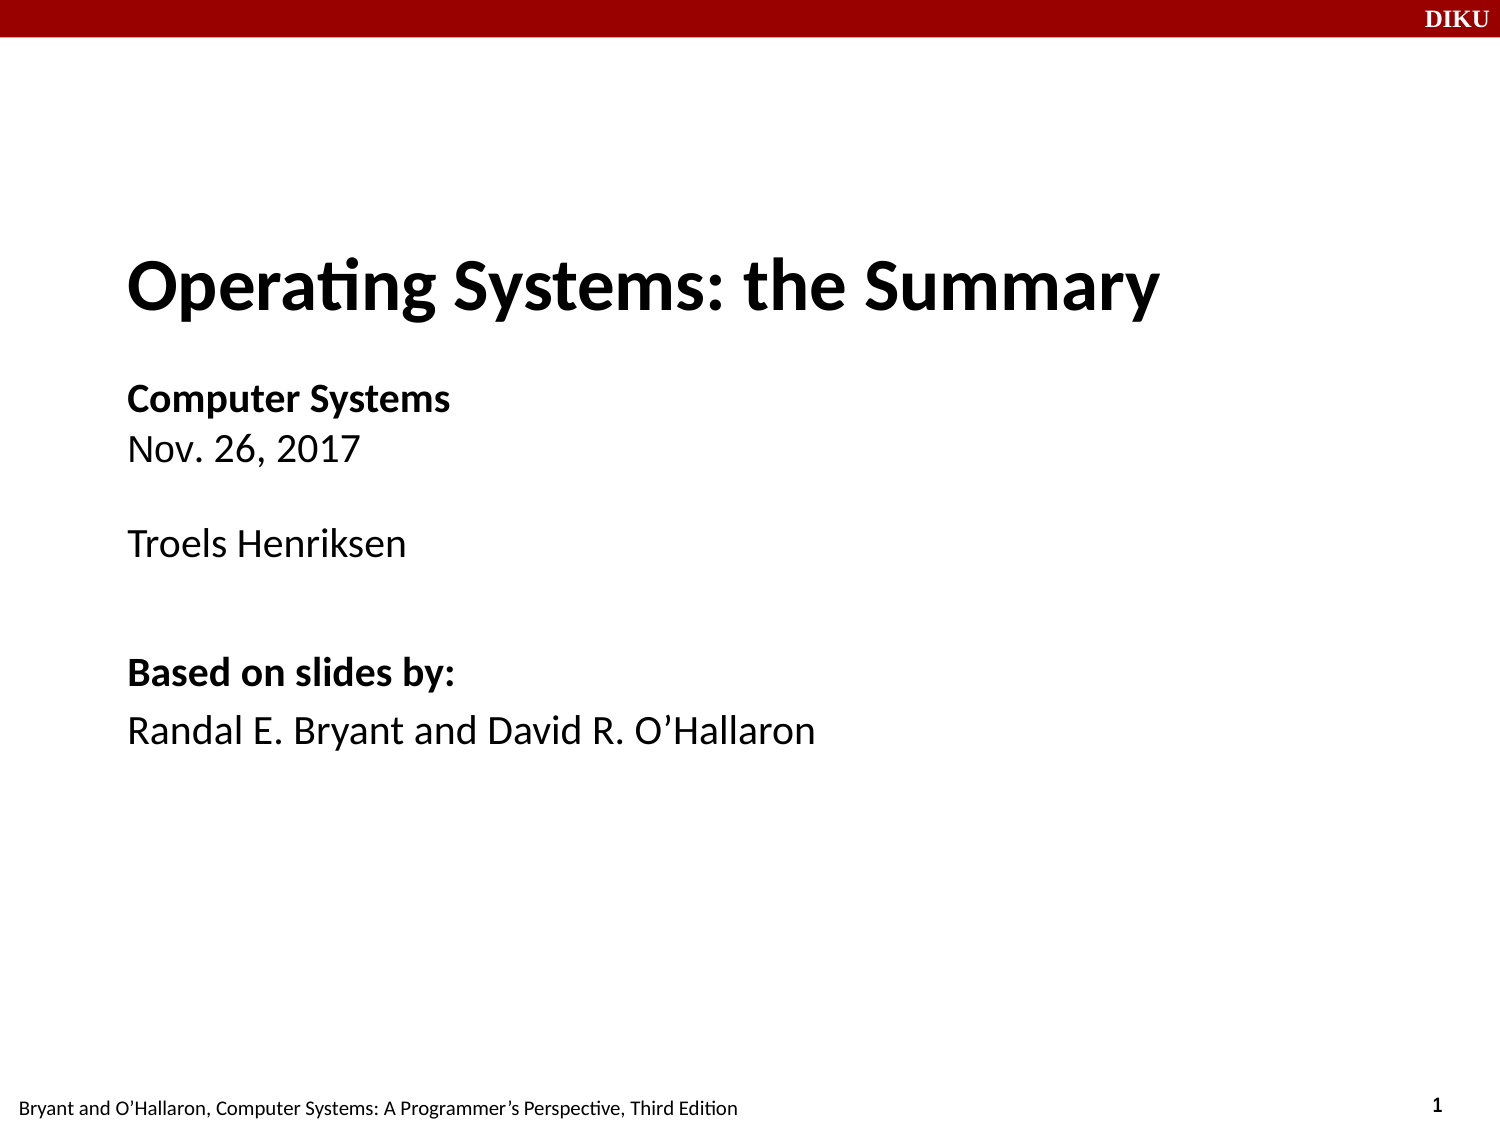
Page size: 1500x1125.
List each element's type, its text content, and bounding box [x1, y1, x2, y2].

text_box Based on slides by: Randal E. Bryant and David R. O’Hallaron [112, 637, 1373, 925]
text_box Operating Systems: the Summary Computer Systems Nov. 26, 2017 Troels Henriksen [112, 280, 1388, 522]
